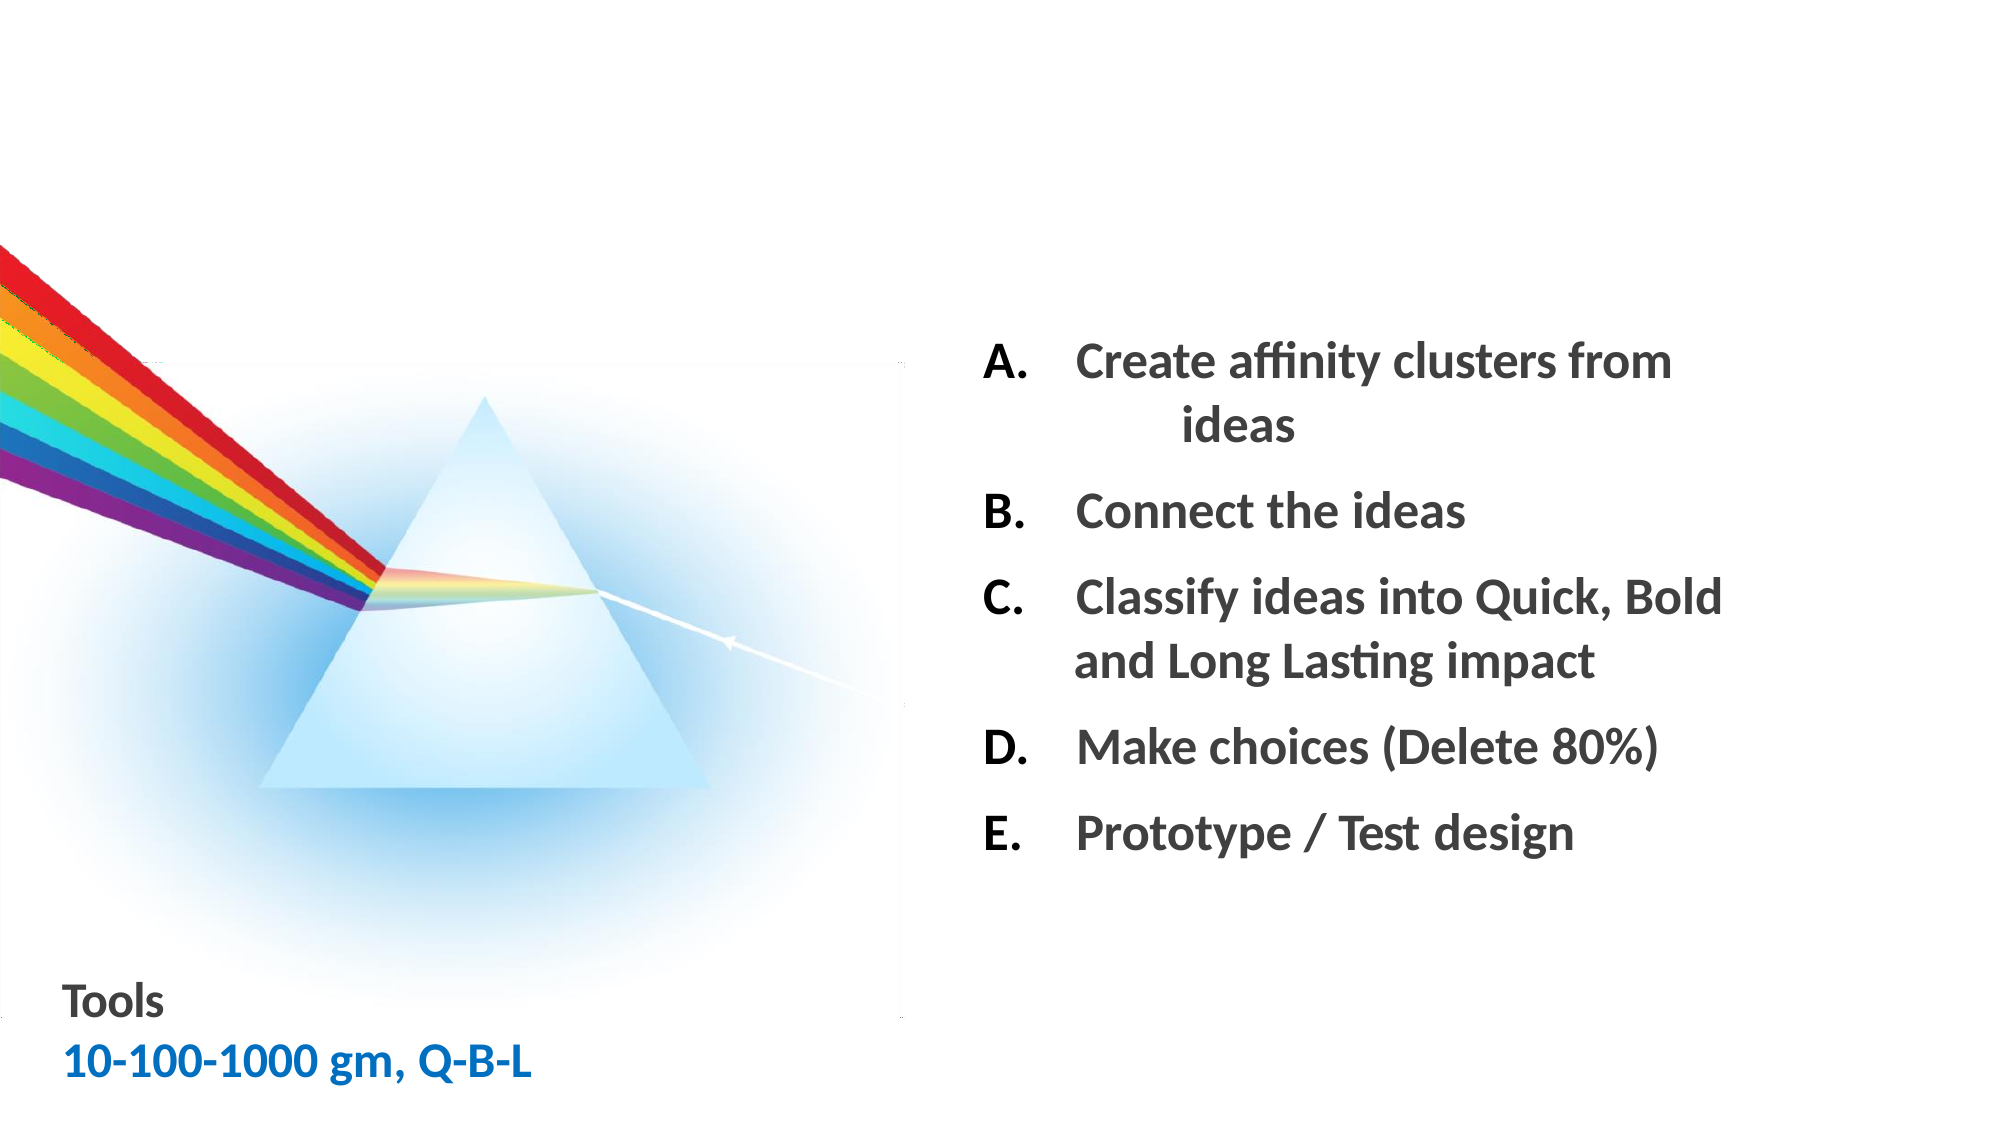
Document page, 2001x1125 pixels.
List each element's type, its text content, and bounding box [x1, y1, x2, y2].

text_box Tools 10-100-1000 gm, Q-B-L [59, 964, 538, 1089]
text_box [0, 245, 904, 1018]
text_box Create affinity clusters from ideas Connect the ideas Classify ideas into Quick, Bold and Long Lasting impact Make choices (Delete 80%) Prototype / Test design [977, 323, 1728, 867]
